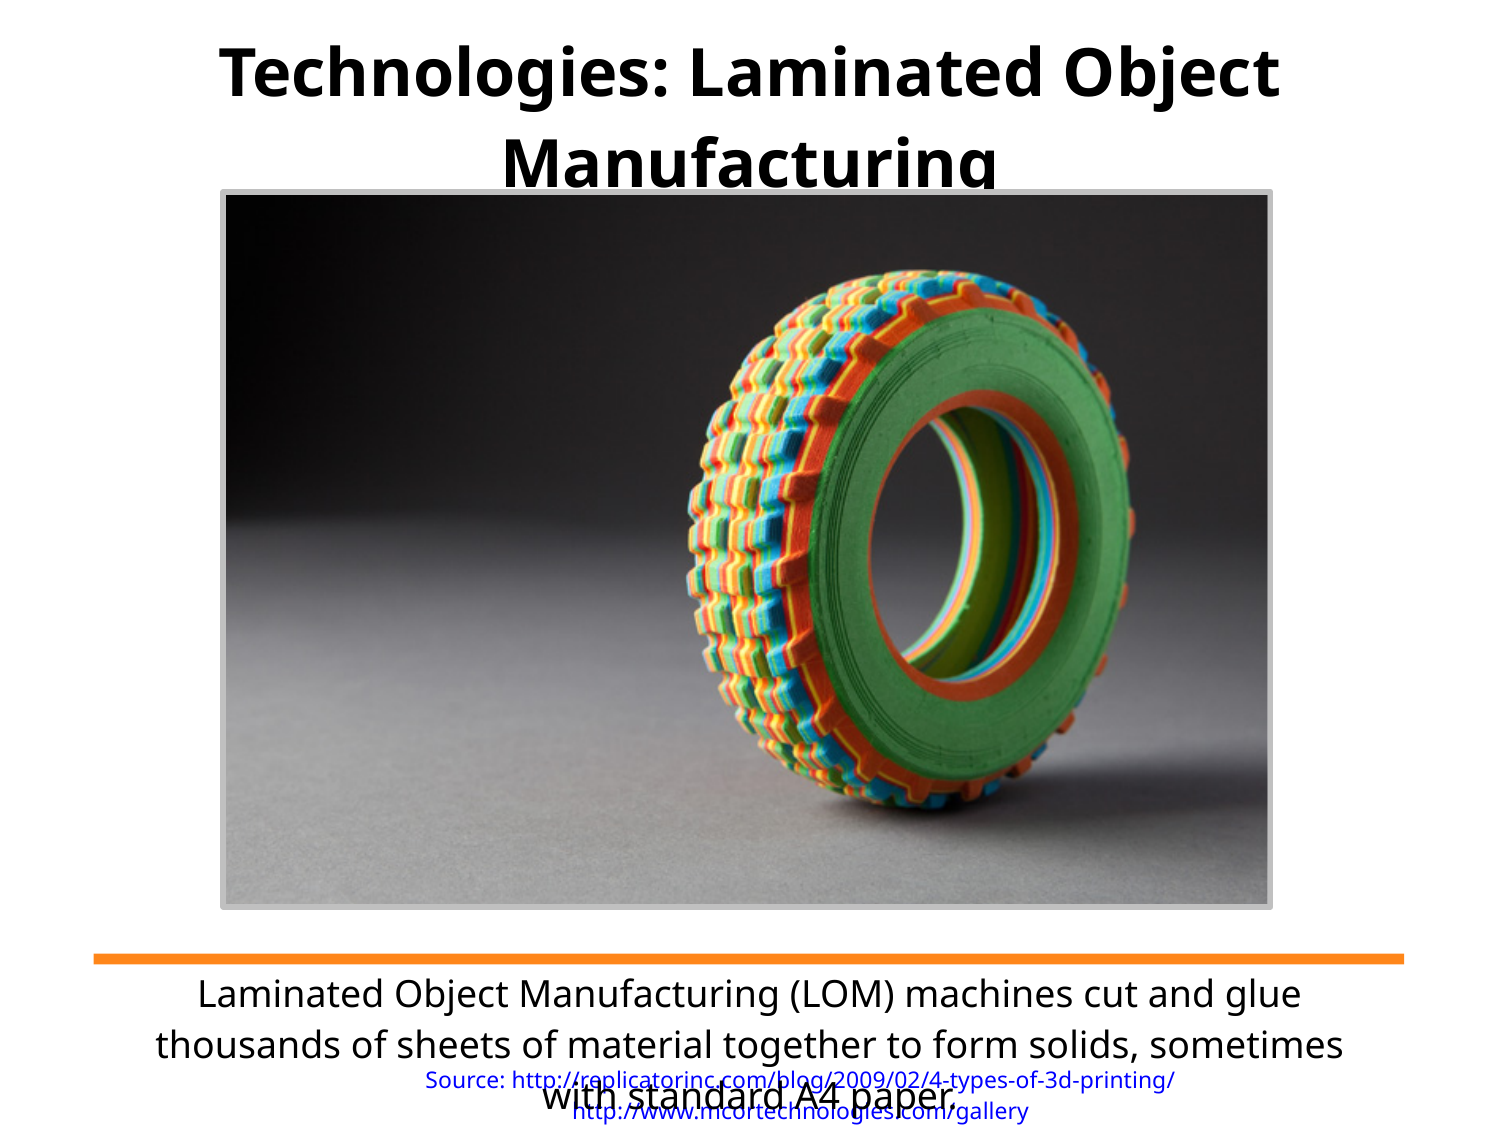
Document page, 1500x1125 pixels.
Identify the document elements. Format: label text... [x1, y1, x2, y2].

picture [0, 0, 1500, 1125]
text_box Laminated Object Manufacturing (LOM) machines cut and glue thousands of sheets of material together to form solids, sometimes with standard A4 paper. [109, 960, 1391, 1064]
title Technologies: Laminated Object Manufacturing [75, 44, 1426, 188]
text_box Source: http://replicatorinc.com/blog/2009/02/4-types-of-3d-printing/ http://www.mcortechnologies.com/gallery [410, 1064, 1090, 1123]
